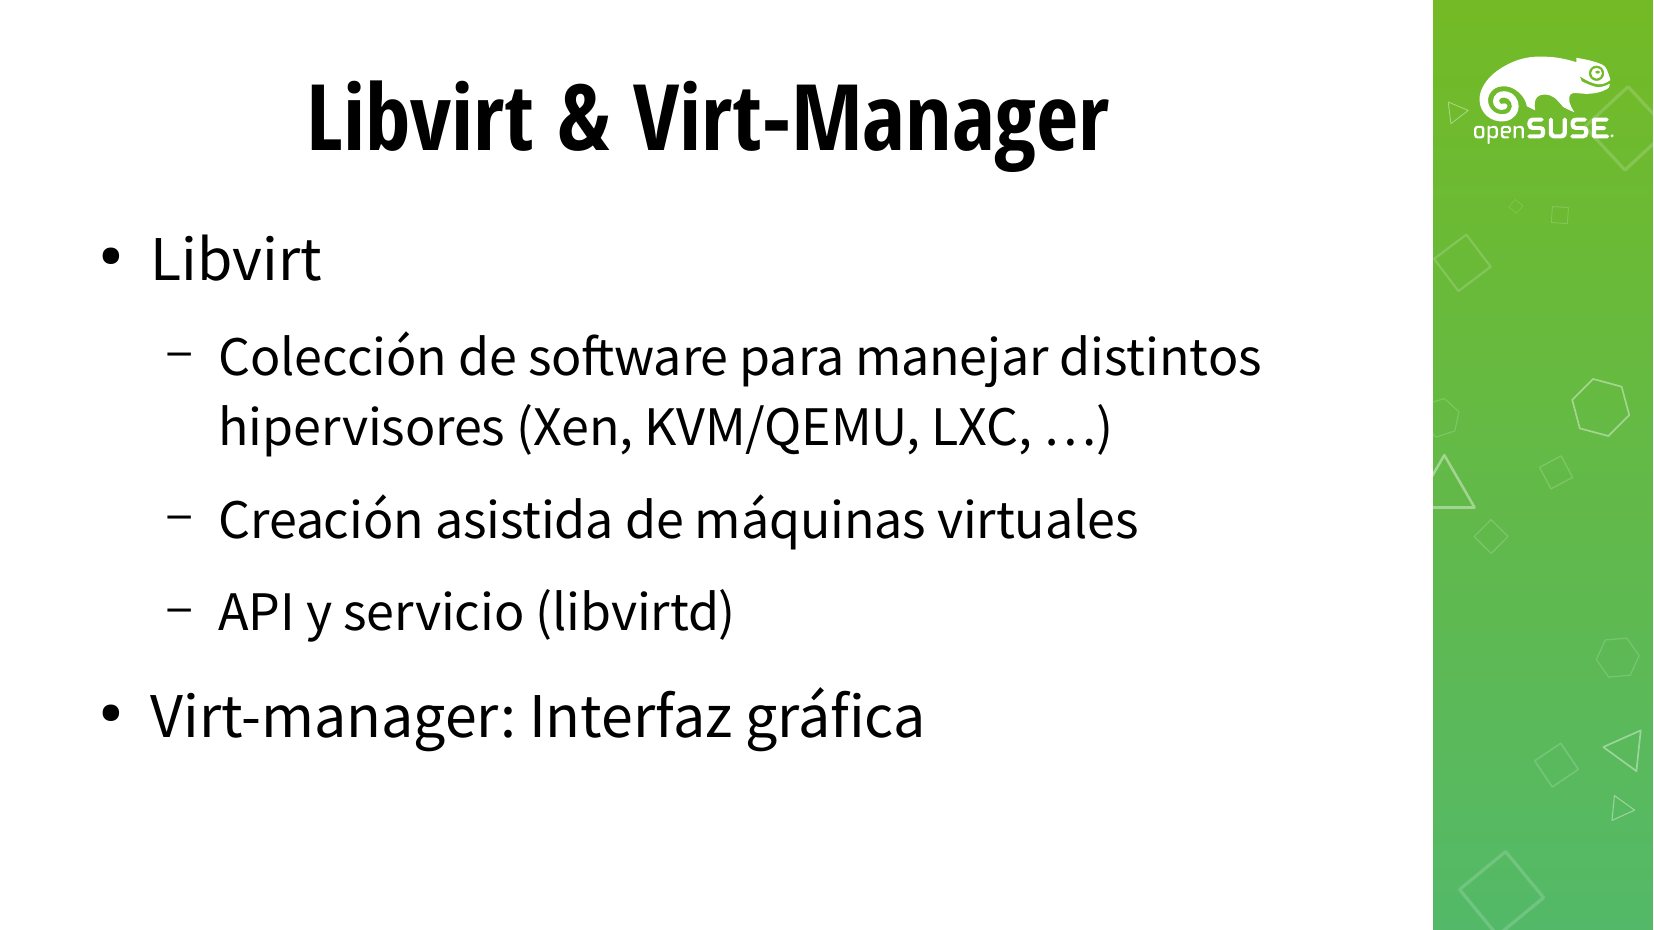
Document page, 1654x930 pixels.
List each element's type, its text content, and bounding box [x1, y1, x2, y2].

title Libvirt & Virt-Manager [82, 37, 1336, 193]
list Libvirt Colección de software para manejar distintos hipervisores (Xen, KVM/QEMU, LXC, …) Creación asistida de máquinas virtuales API y servicio (libvirtd) Virt-manager: Interfaz gráfica [82, 217, 1336, 757]
